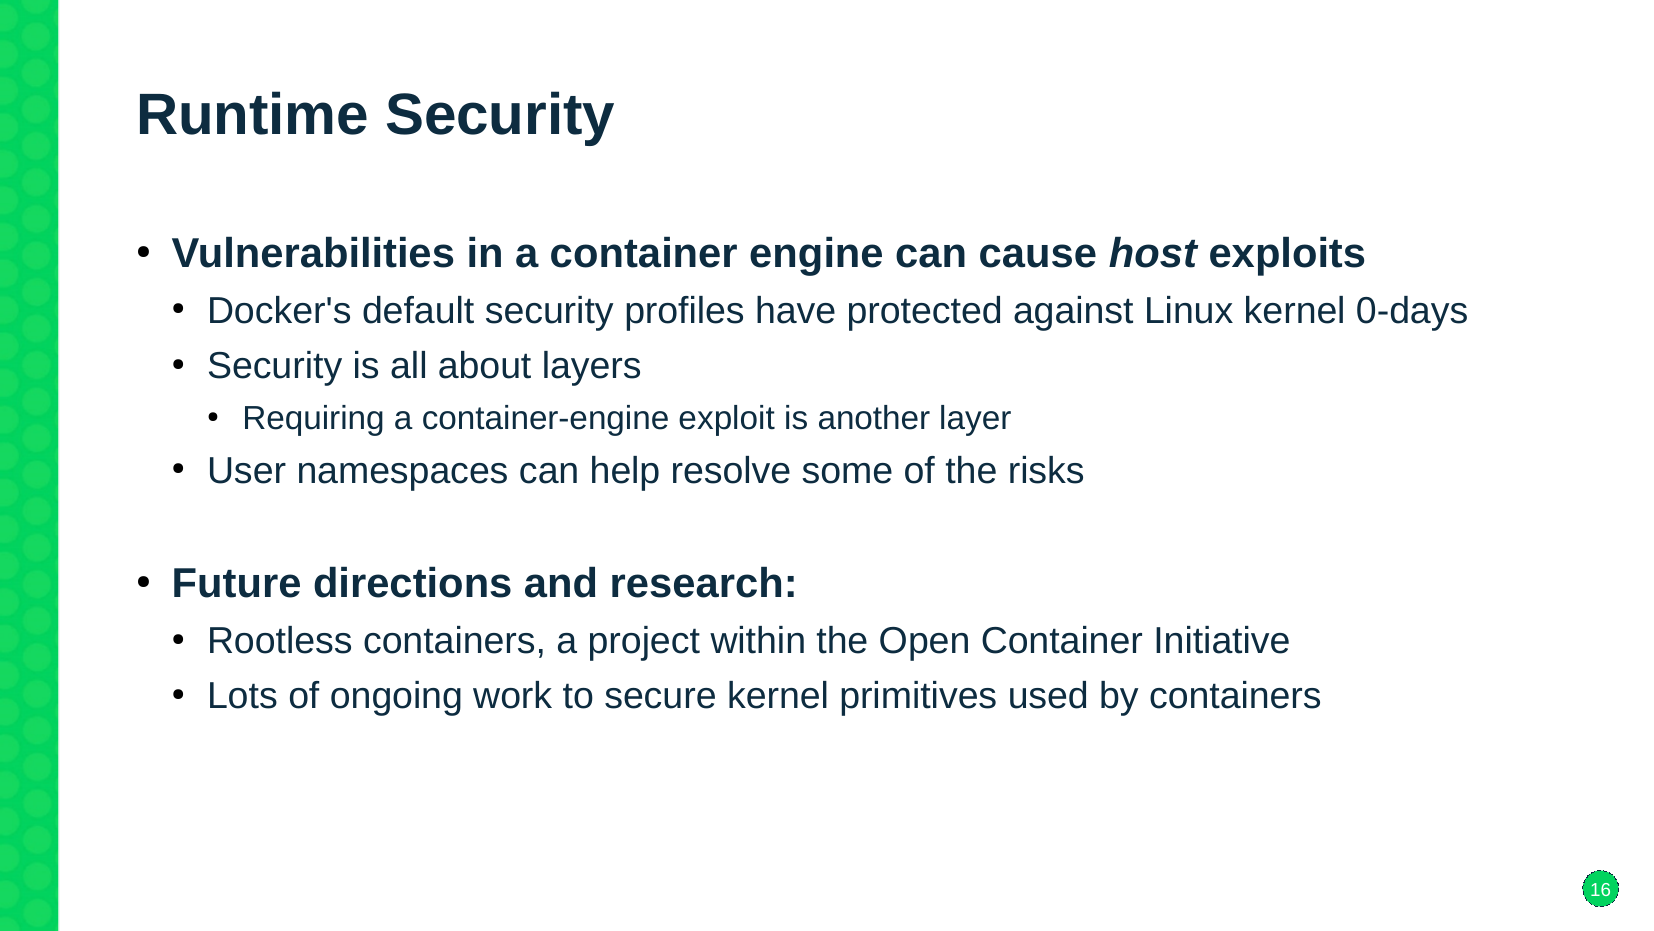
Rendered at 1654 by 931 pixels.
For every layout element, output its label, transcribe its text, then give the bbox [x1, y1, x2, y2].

picture [0, 0, 76, 931]
list Vulnerabilities in a container engine can cause host exploits Docker's default security profiles have protected against Linux kernel 0-days Security is all about layers Requiring a container-engine exploit is another layer User namespaces can help resolve some of the risks Future directions and research: Rootless containers, a project within the Open Container Initiative Lots of ongoing work to secure kernel primitives used by containers [121, 217, 1531, 825]
title Runtime Security [121, 37, 1531, 193]
